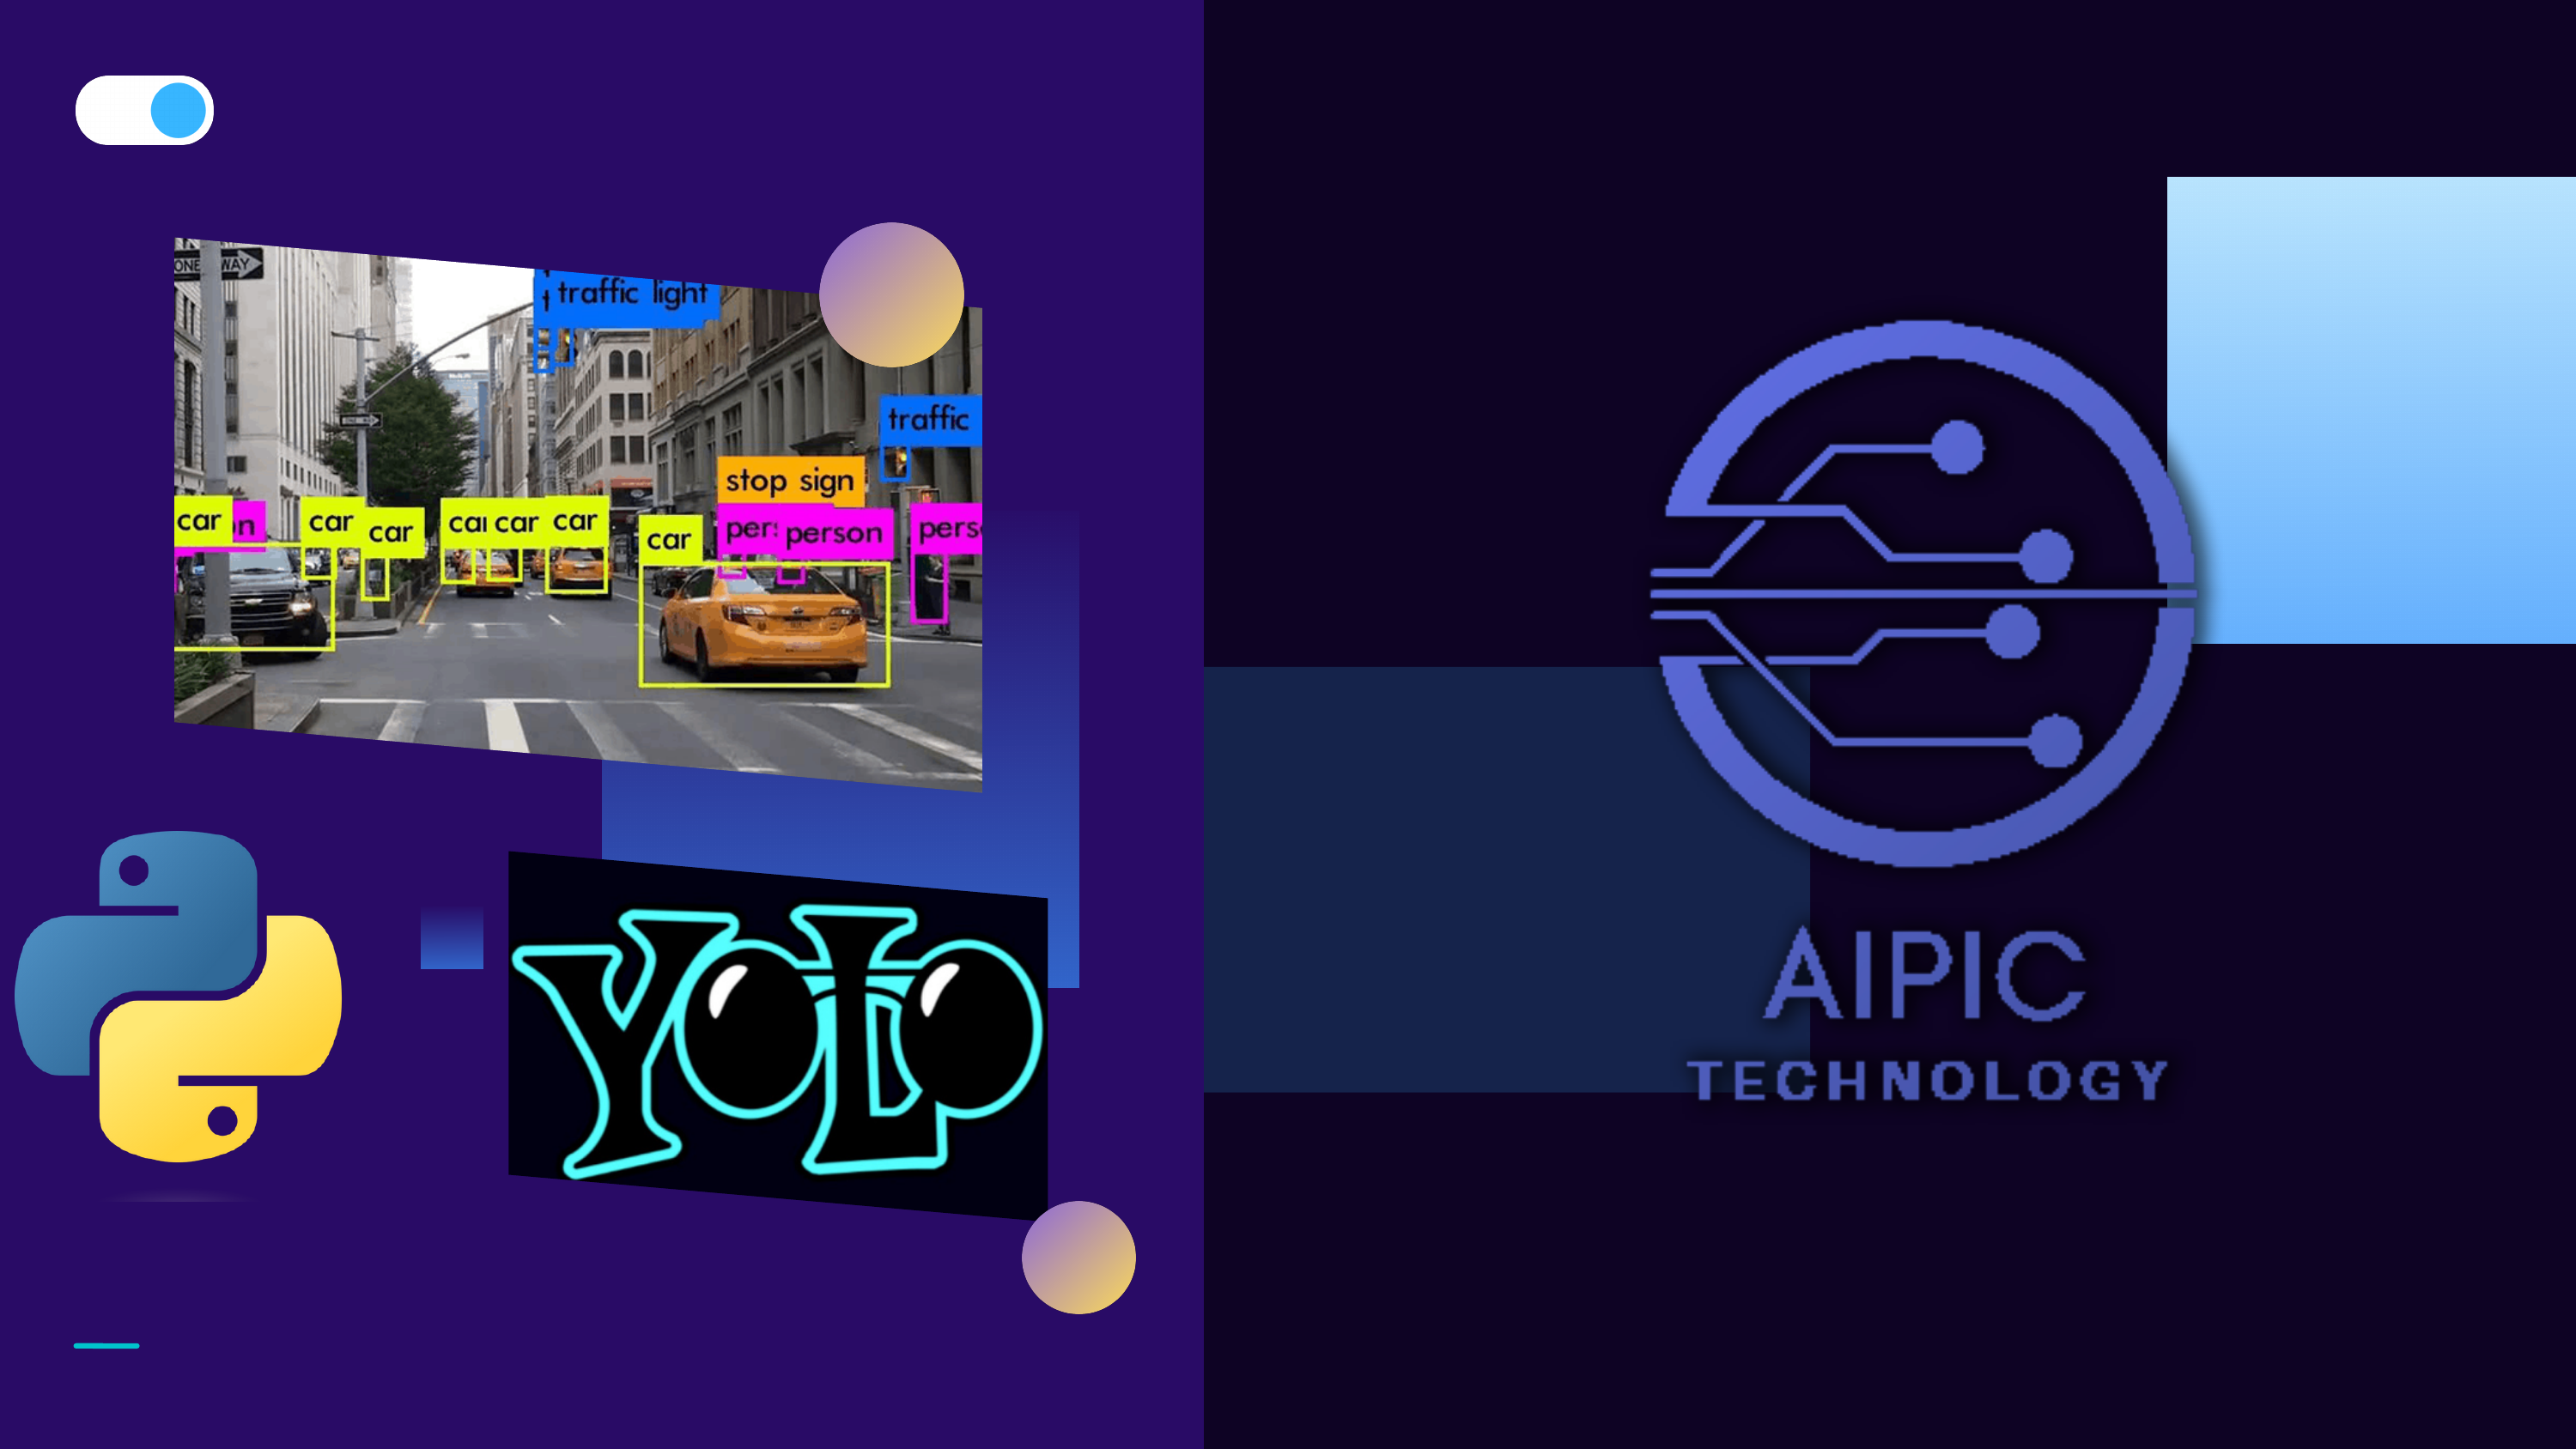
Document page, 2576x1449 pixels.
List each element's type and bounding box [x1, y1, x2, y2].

picture [1461, 152, 2576, 1304]
picture [1022, 1201, 1136, 1314]
text_box [1204, 0, 2576, 1449]
text_box [508, 851, 1048, 1220]
picture [76, 76, 214, 145]
picture [819, 222, 964, 368]
picture [421, 906, 483, 969]
text_box [174, 237, 982, 793]
picture [602, 511, 1079, 988]
picture [15, 831, 353, 1202]
